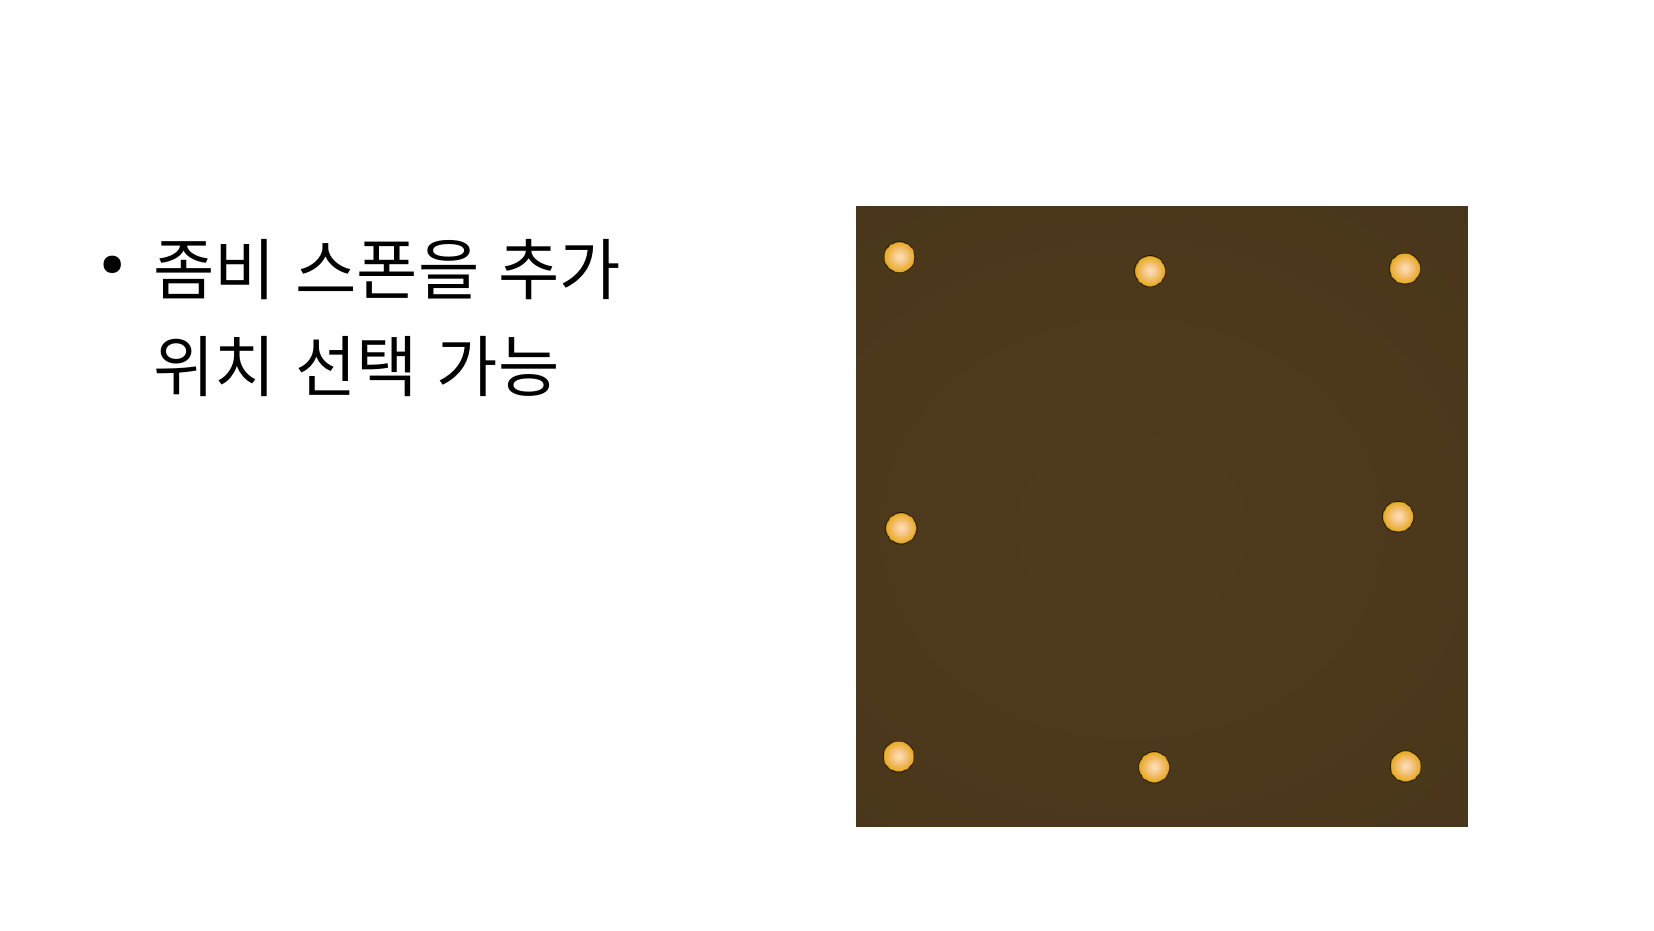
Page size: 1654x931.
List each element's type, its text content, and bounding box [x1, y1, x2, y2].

list 좀비 스폰을 추가 위치 선택 가능 [82, 217, 809, 758]
picture [856, 206, 1468, 827]
